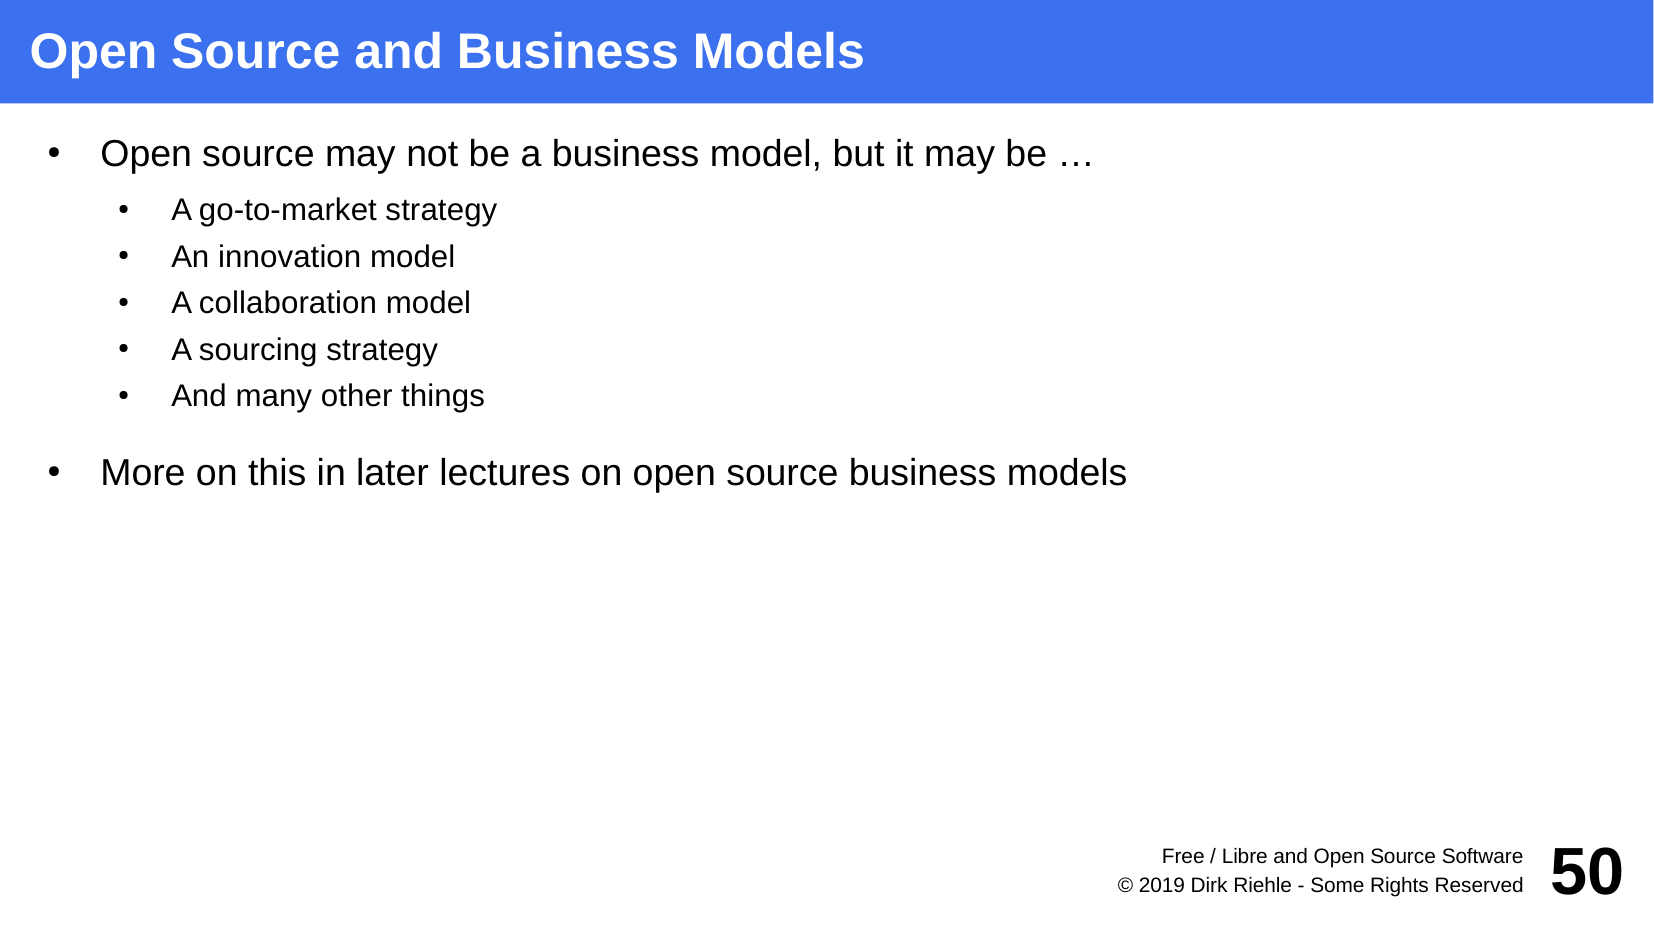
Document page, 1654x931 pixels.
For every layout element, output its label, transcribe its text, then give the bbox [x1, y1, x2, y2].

list Open source may not be a business model, but it may be … A go-to-market strategy An innovation model A collaboration model A sourcing strategy And many other things More on this in later lectures on open source business models [29, 132, 1625, 813]
title Open Source and Business Models [0, 0, 1654, 104]
